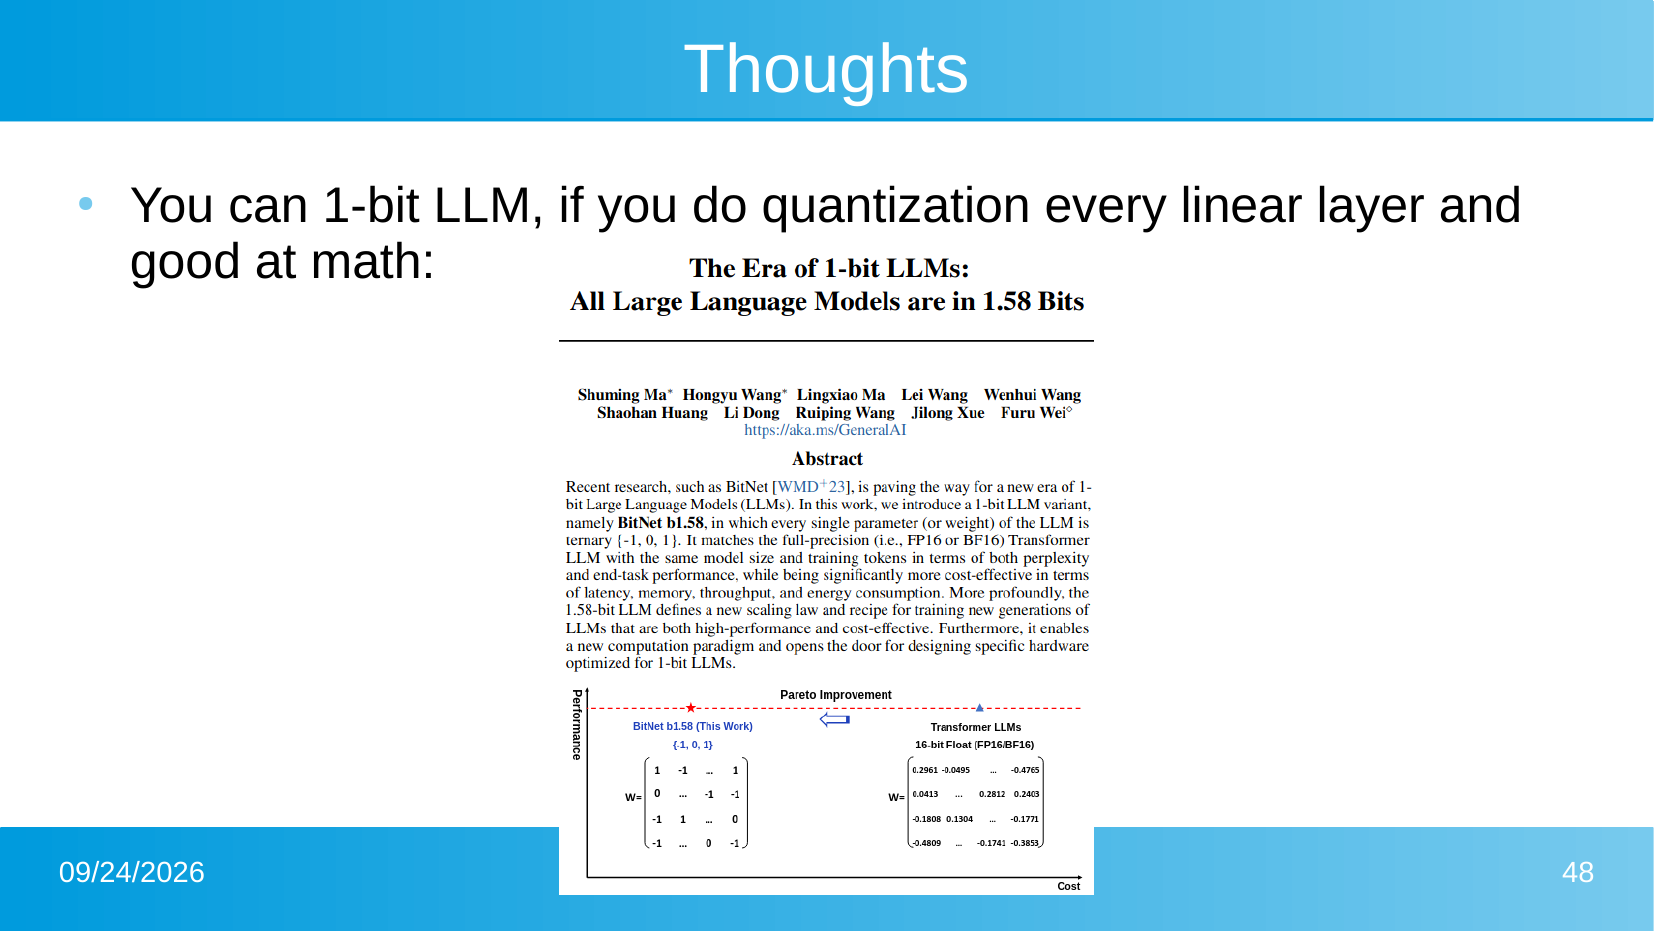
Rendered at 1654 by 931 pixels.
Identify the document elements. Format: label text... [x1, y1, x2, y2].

list You can 1-bit LLM, if you do quantization every linear layer and good at math: [59, 177, 1595, 768]
title Thoughts [59, 29, 1595, 108]
picture [559, 240, 1094, 895]
